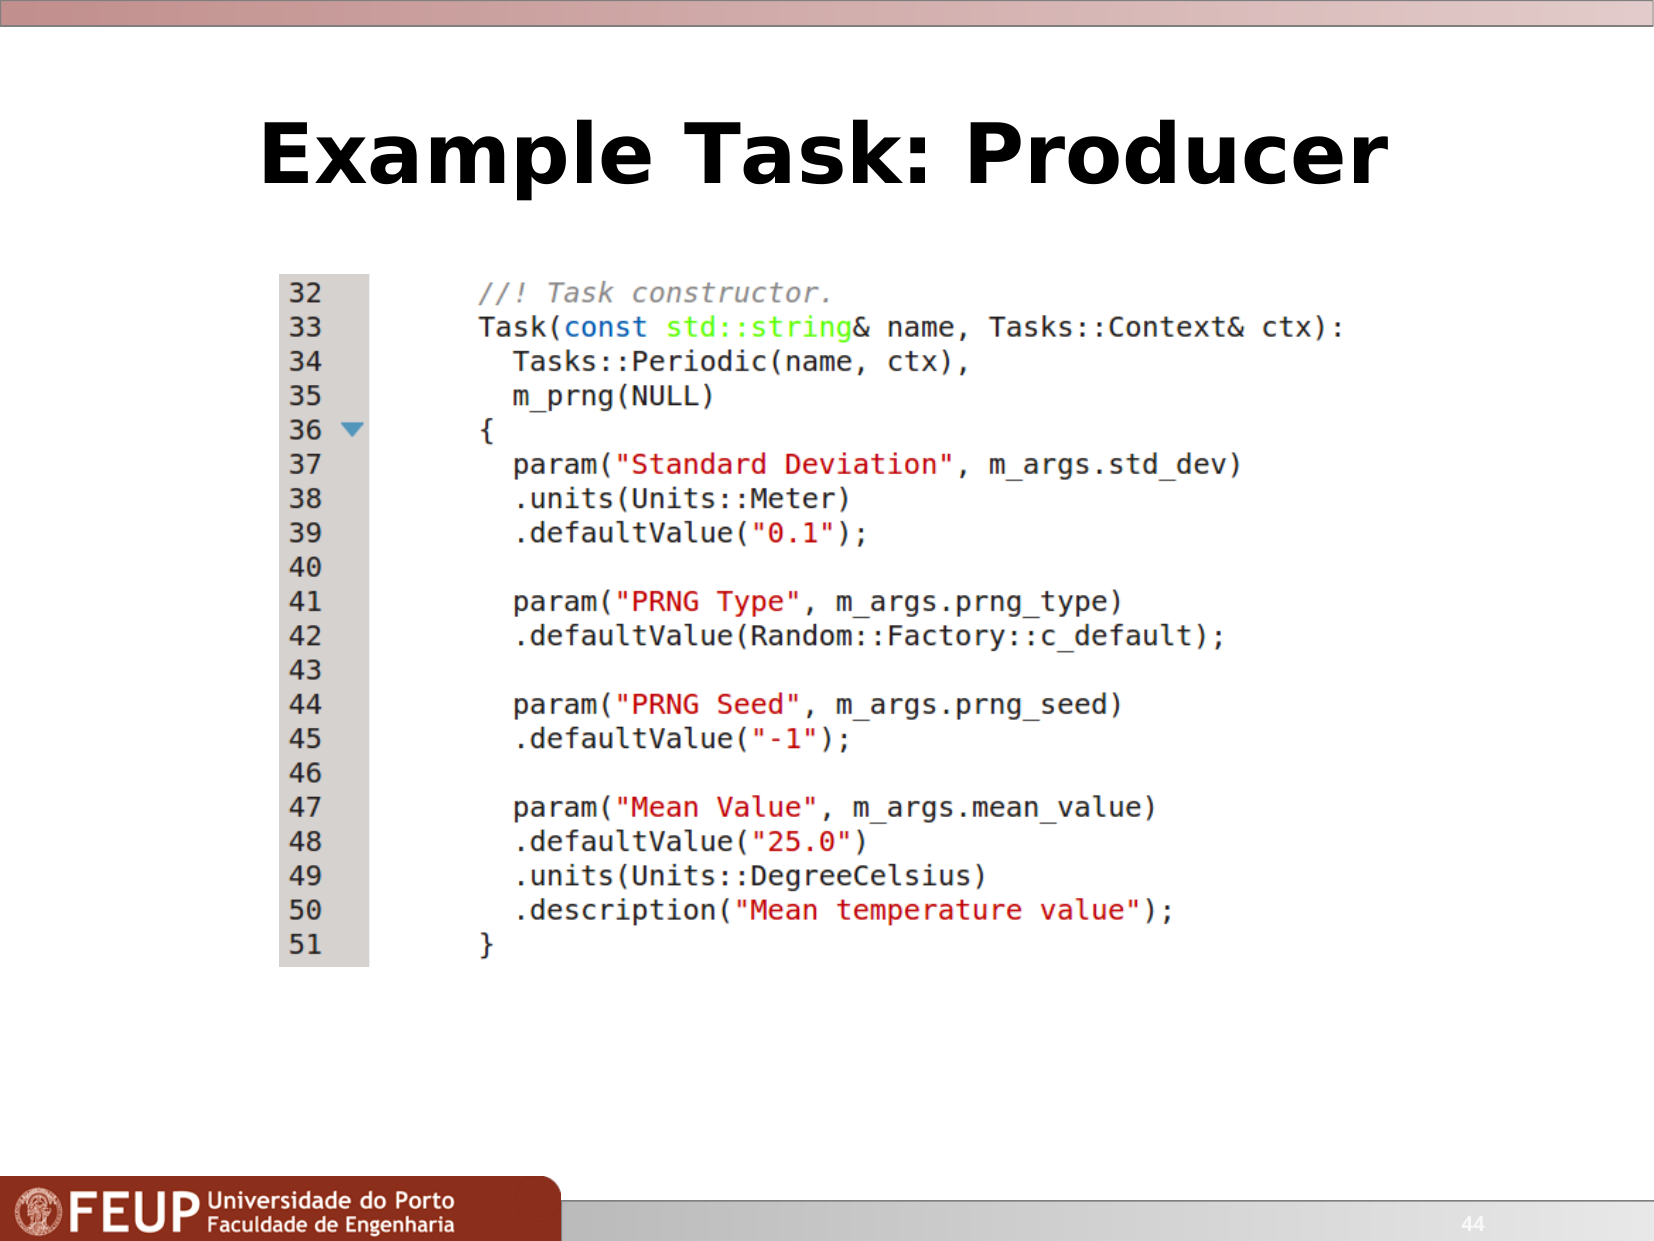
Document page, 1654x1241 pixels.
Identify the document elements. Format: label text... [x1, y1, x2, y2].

picture [0, 1176, 561, 1241]
title Example Task: Producer [64, 70, 1582, 239]
picture [279, 274, 1375, 967]
